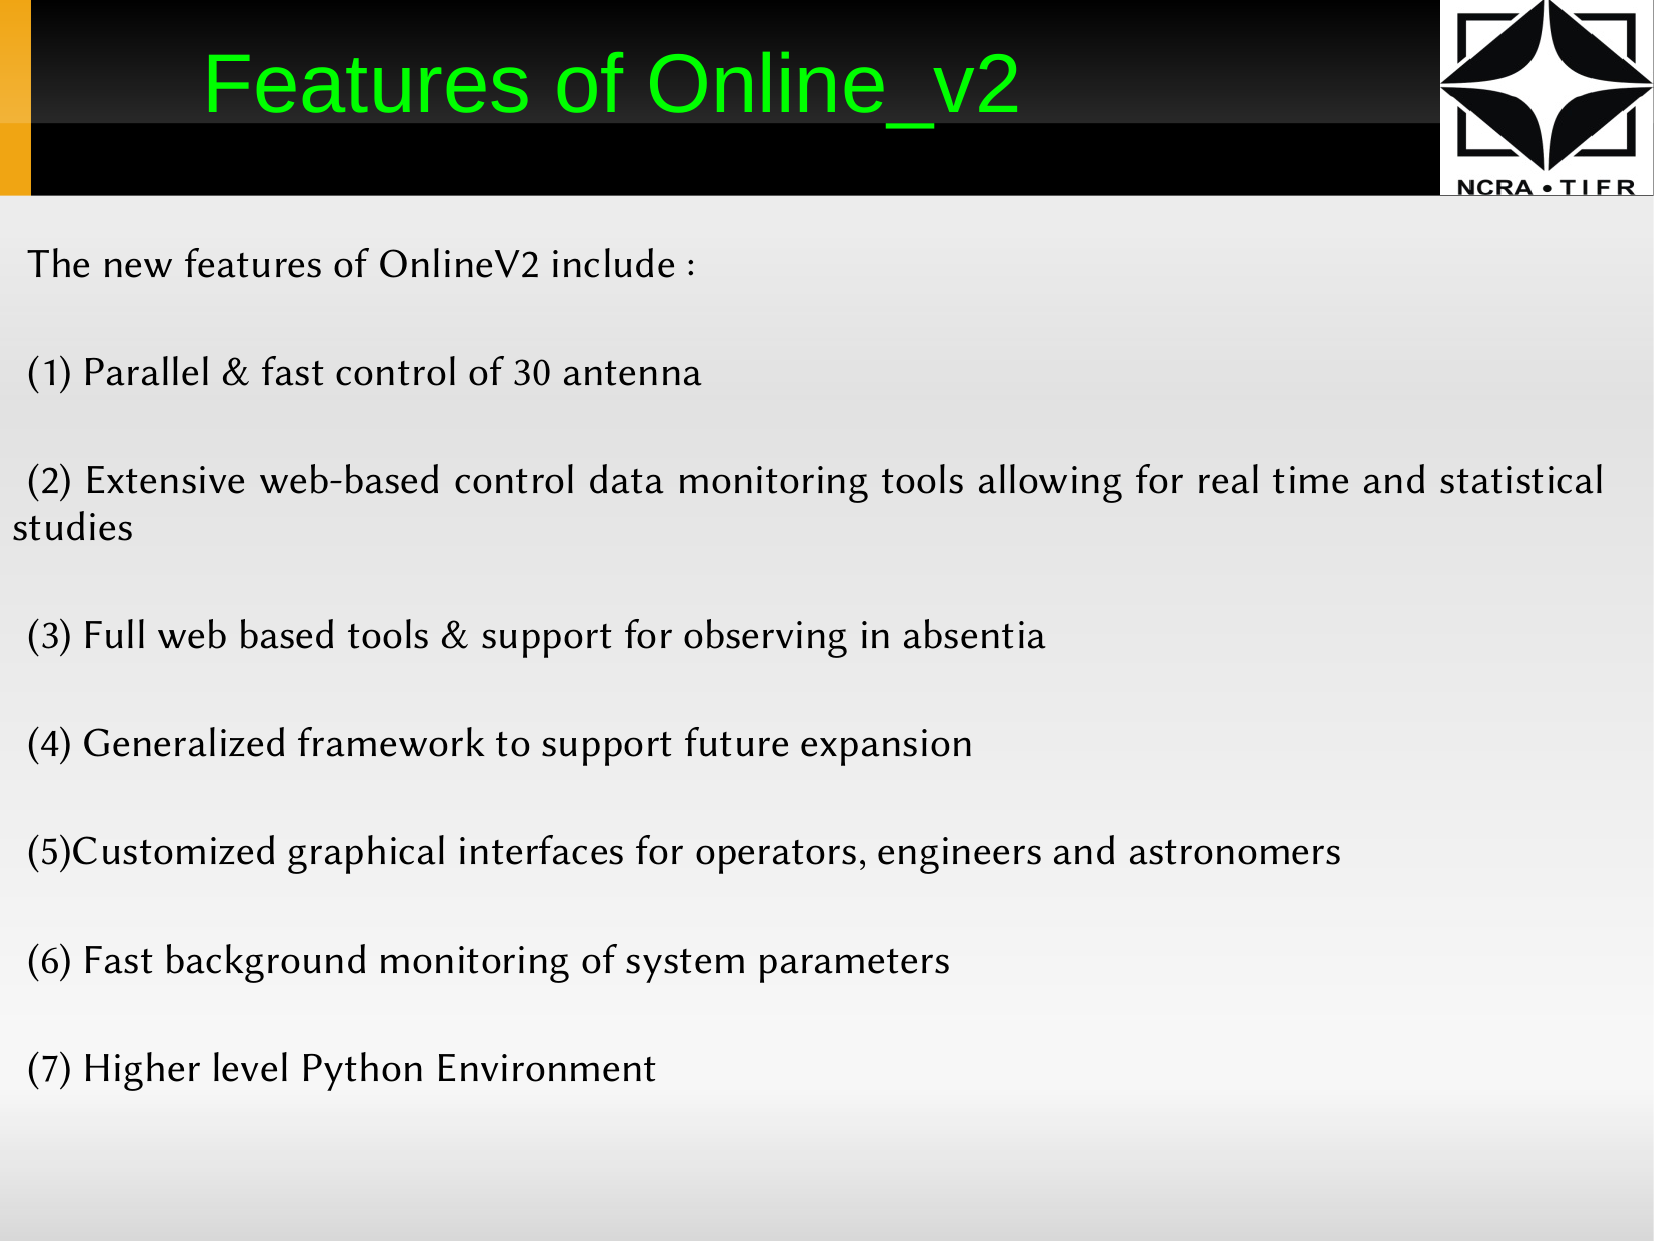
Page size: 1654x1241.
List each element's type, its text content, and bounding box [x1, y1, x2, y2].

picture [0, 0, 1654, 1241]
text_box The new features of OnlineV2 include : (1) Parallel & fast control of 30 antenna (2) Extensive web-based control data monitoring tools allowing for real time and statistical studies (3) Full web based tools & support for observing in absentia (4) Generalized framework to support future expansion (5)Customized graphical interfaces for operators, engineers and astronomers (6) Fast background monitoring of system parameters (7) Higher level Python Environment [0, 232, 1622, 1227]
text_box Features of Online_v2 [174, 30, 1052, 138]
